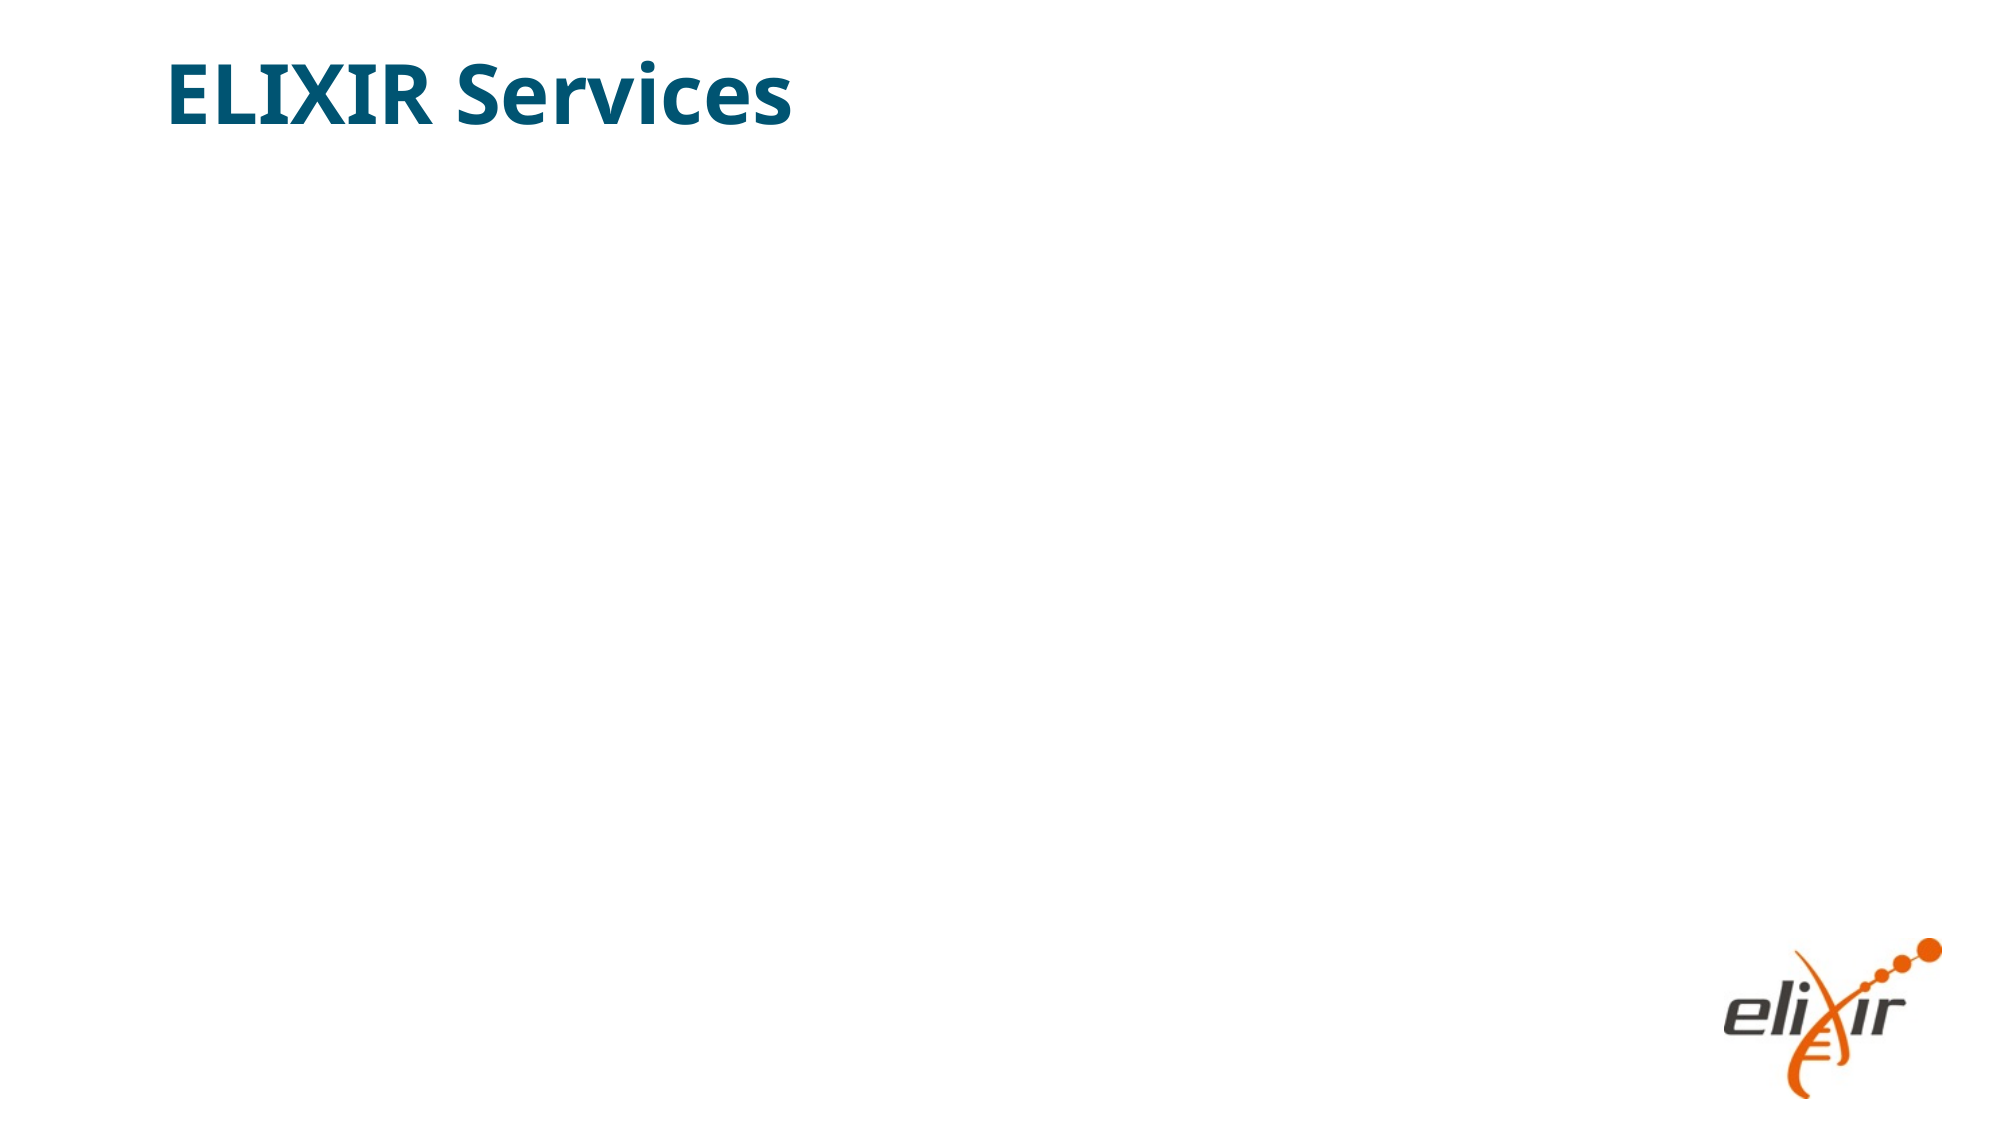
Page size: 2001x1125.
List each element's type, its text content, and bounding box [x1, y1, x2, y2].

picture [1724, 938, 1942, 1099]
title ELIXIR Services [164, 41, 1503, 136]
